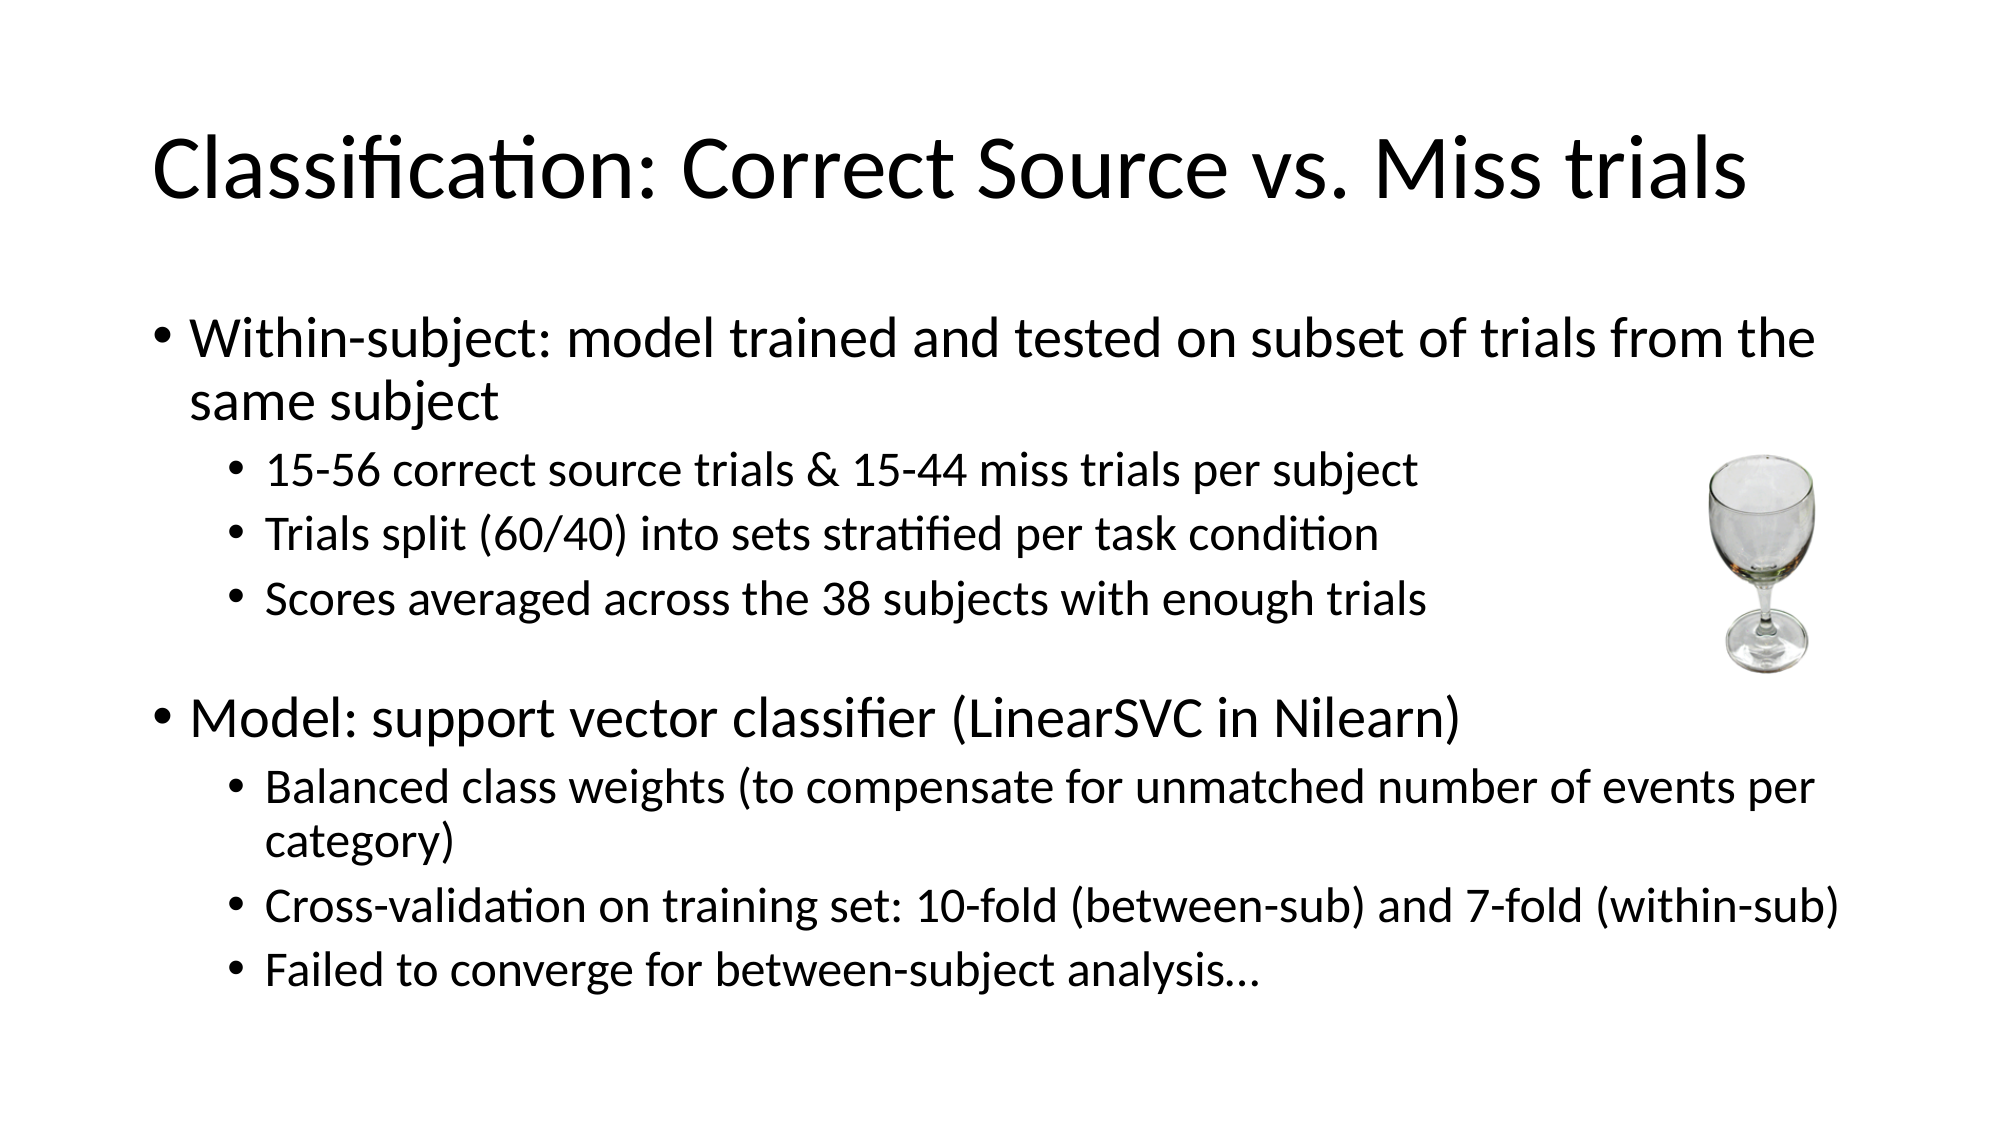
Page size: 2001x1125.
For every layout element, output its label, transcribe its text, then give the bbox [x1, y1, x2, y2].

picture [1631, 431, 1895, 694]
list Within-subject: model trained and tested on subset of trials from the same subject 15-56 correct source trials & 15-44 miss trials per subject Trials split (60/40) into sets stratified per task condition Scores averaged across the 38 subjects with enough trials Model: support vector classifier (LinearSVC in Nilearn) Balanced class weights (to compensate for unmatched number of events per category) Cross-validation on training set: 10-fold (between-sub) and 7-fold (within-sub) Failed to converge for between-subject analysis… [137, 299, 1863, 1014]
title Classification: Correct Source vs. Miss trials [137, 59, 1863, 278]
